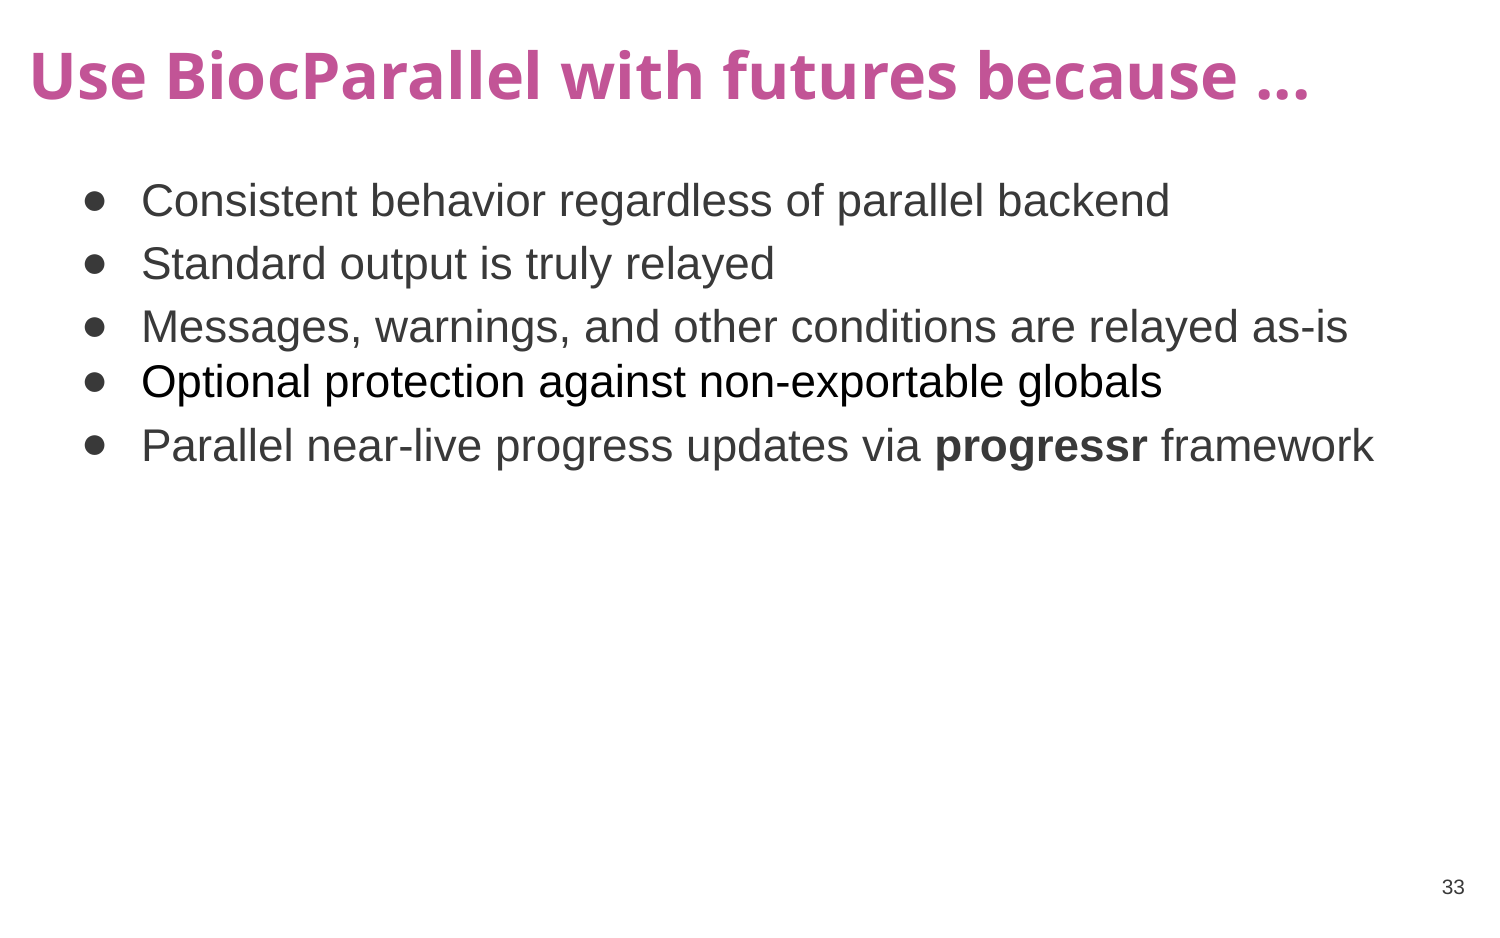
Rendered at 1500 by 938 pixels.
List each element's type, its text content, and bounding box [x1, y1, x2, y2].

title Use BiocParallel with futures because ... [13, 20, 1480, 136]
slide_number <number> [1389, 849, 1480, 922]
list Consistent behavior regardless of parallel backend Standard output is truly relayed Messages, warnings, and other conditions are relayed as-is Optional protection against non-exportable globals Parallel near-live progress updates via progressr framework [51, 147, 1449, 850]
